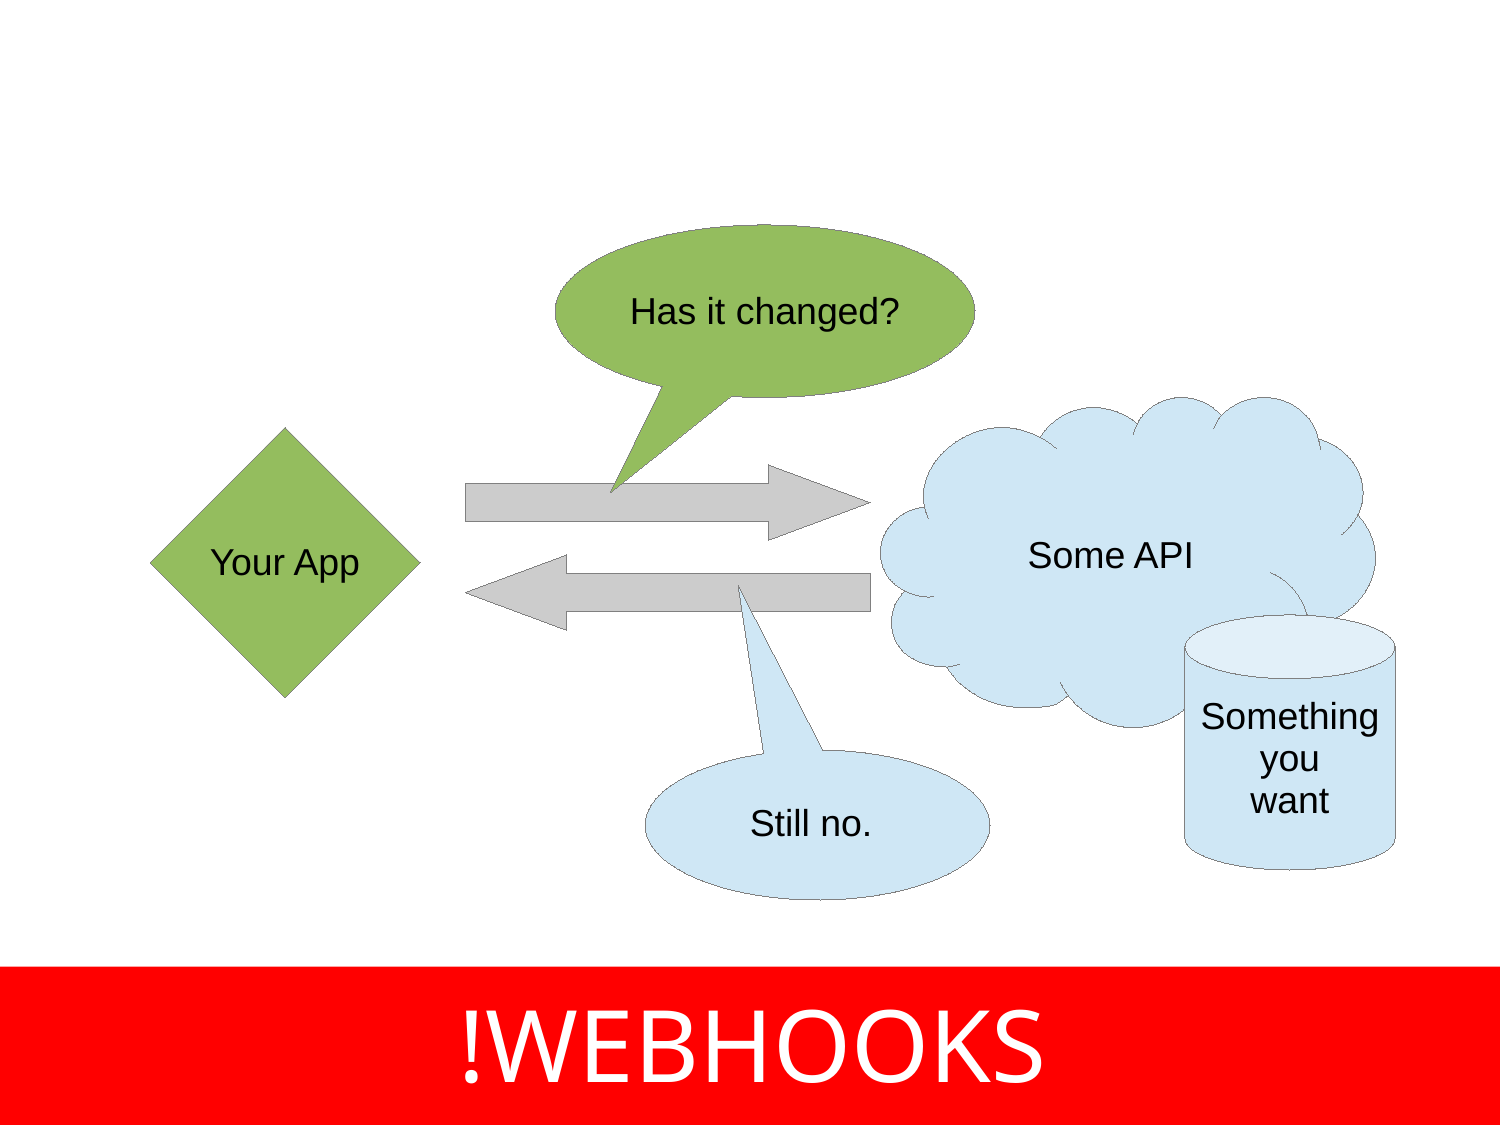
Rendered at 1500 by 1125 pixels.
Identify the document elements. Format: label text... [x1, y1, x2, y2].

text_box Something you want [1184, 647, 1396, 871]
text_box Your App [150, 427, 421, 698]
text_box Has it changed? [555, 224, 976, 493]
text_box [465, 464, 871, 541]
text_box Some API [880, 397, 1376, 728]
text_box [465, 554, 991, 901]
list !WEBHOOKS [28, 974, 1478, 1111]
text_box Still no. [735, 795, 901, 852]
